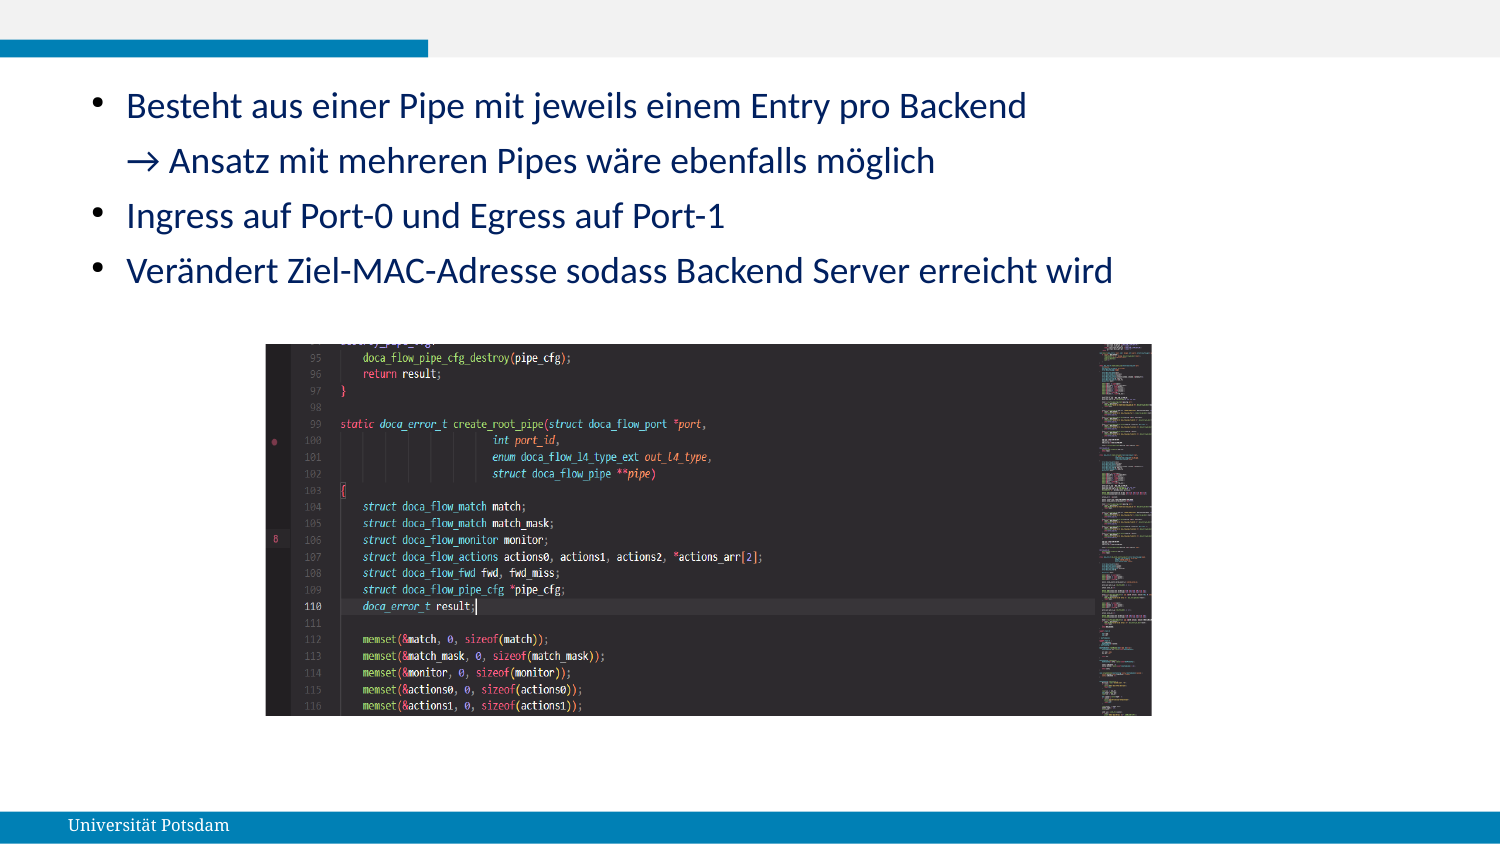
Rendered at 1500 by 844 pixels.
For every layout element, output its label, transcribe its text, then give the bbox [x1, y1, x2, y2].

text_box Besteht aus einer Pipe mit jeweils einem Entry pro Backend → Ansatz mit mehreren Pipes wäre ebenfalls möglich Ingress auf Port-0 und Egress auf Port-1 Verändert Ziel-MAC-Adresse sodass Backend Server erreicht wird [76, 73, 1418, 325]
picture [265, 344, 1152, 716]
